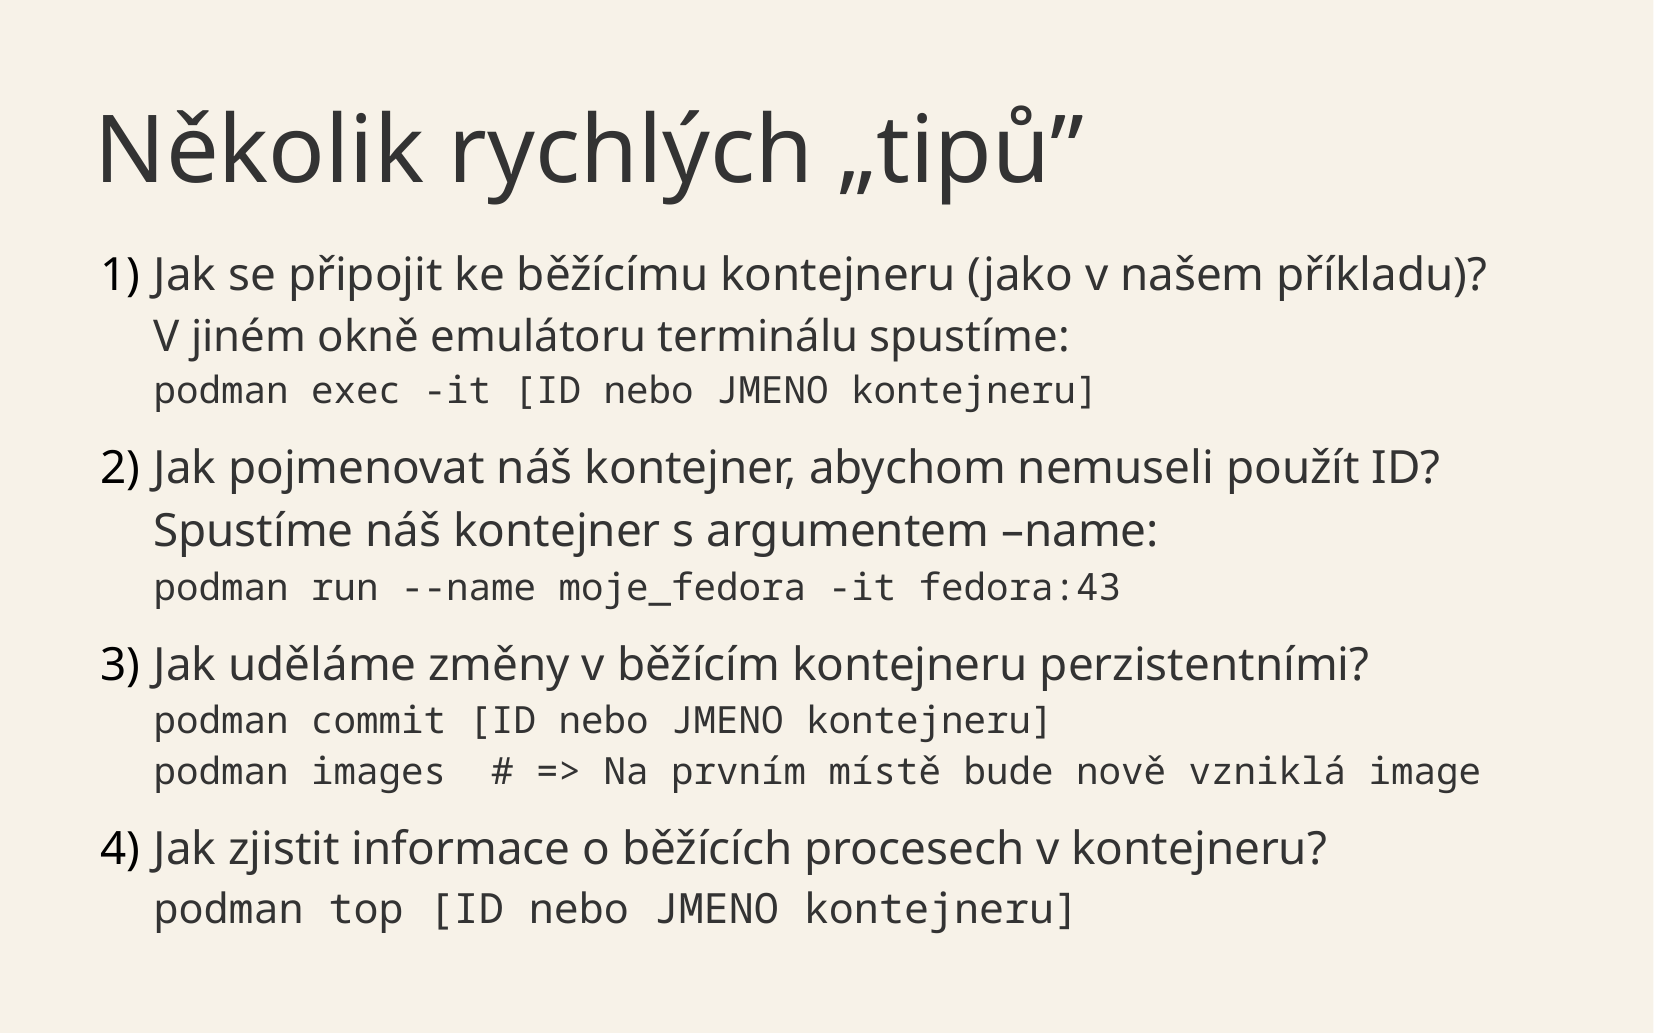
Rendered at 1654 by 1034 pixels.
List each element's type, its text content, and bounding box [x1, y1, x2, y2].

list Jak se připojit ke běžícímu kontejneru (jako v našem příkladu)? V jiném okně emulátoru terminálu spustíme: podman exec -it [ID nebo JMENO kontejneru] Jak pojmenovat náš kontejner, abychom nemuseli použít ID? Spustíme náš kontejner s argumentem –name: podman run --name moje_fedora -it fedora:43 Jak uděláme změny v běžícím kontejneru perzistentními? podman commit [ID nebo JMENO kontejneru] podman images # => Na prvním místě bude nově vzniklá image Jak zjistit informace o běžících procesech v kontejneru? podman top [ID nebo JMENO kontejneru] [82, 241, 1630, 957]
title Několik rychlých „tipů” [94, 83, 1426, 209]
